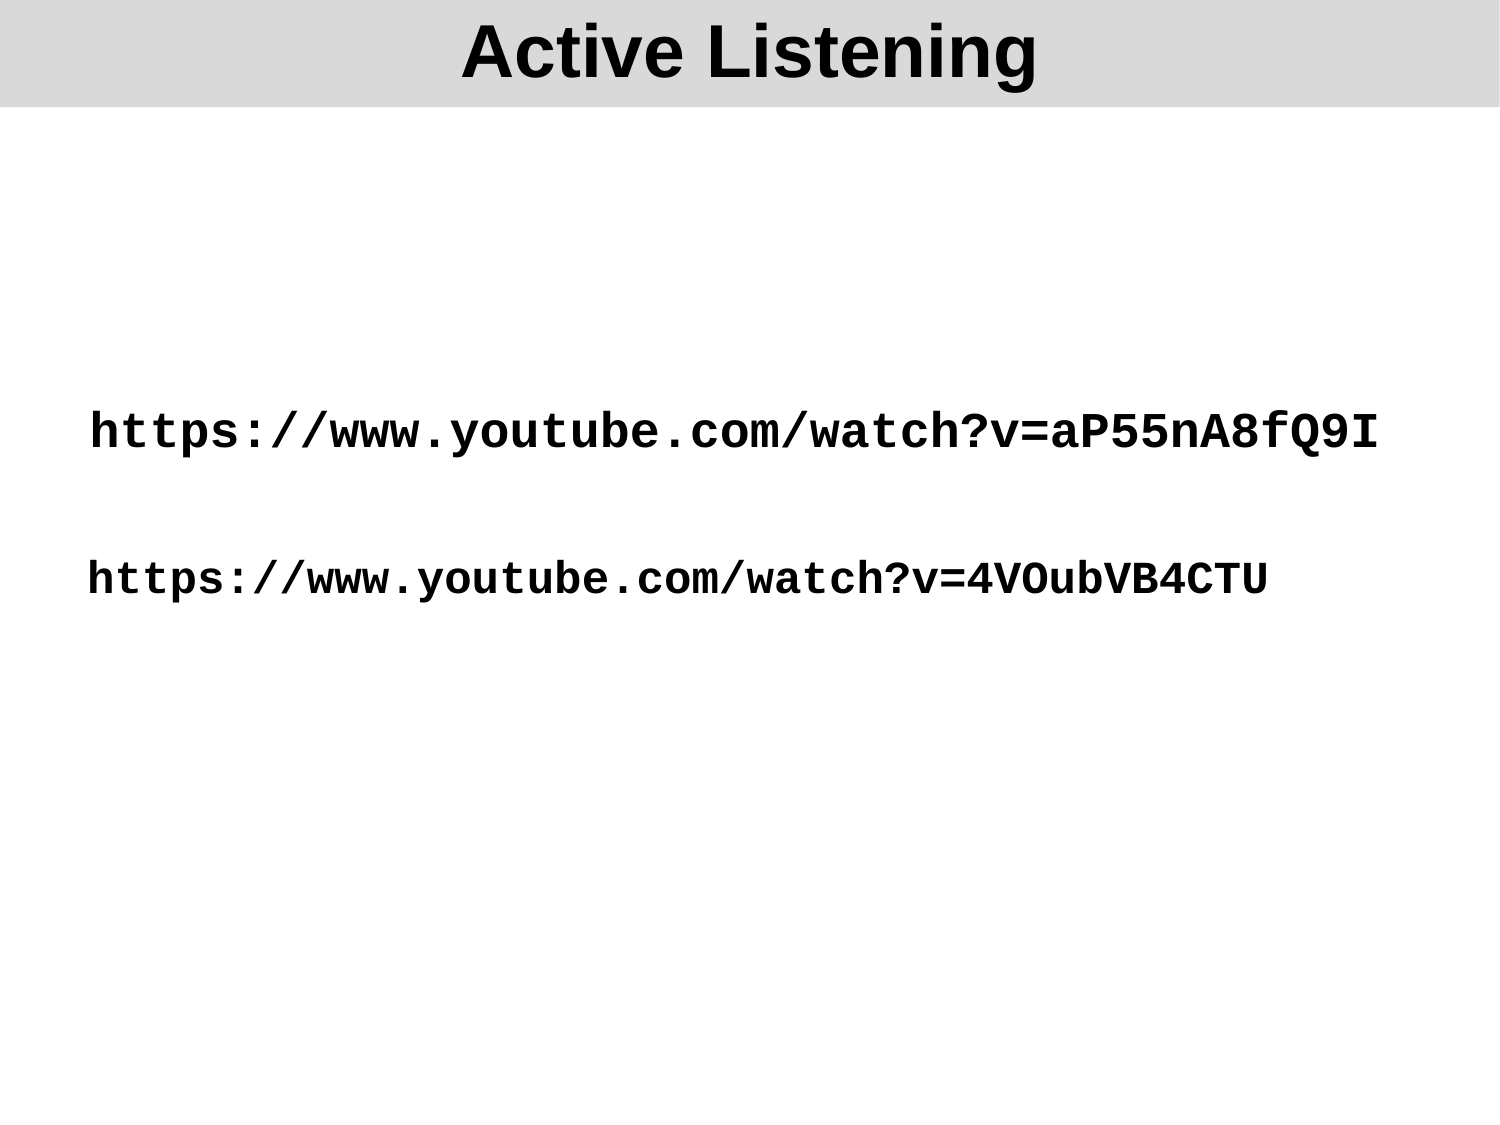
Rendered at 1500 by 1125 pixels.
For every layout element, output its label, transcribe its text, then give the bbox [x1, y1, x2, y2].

text_box https://www.youtube.com/watch?v=aP55nA8fQ9I [74, 389, 1396, 462]
text_box Active Listening [0, 0, 1500, 108]
text_box https://www.youtube.com/watch?v=4VOubVB4CTU [72, 539, 1393, 612]
